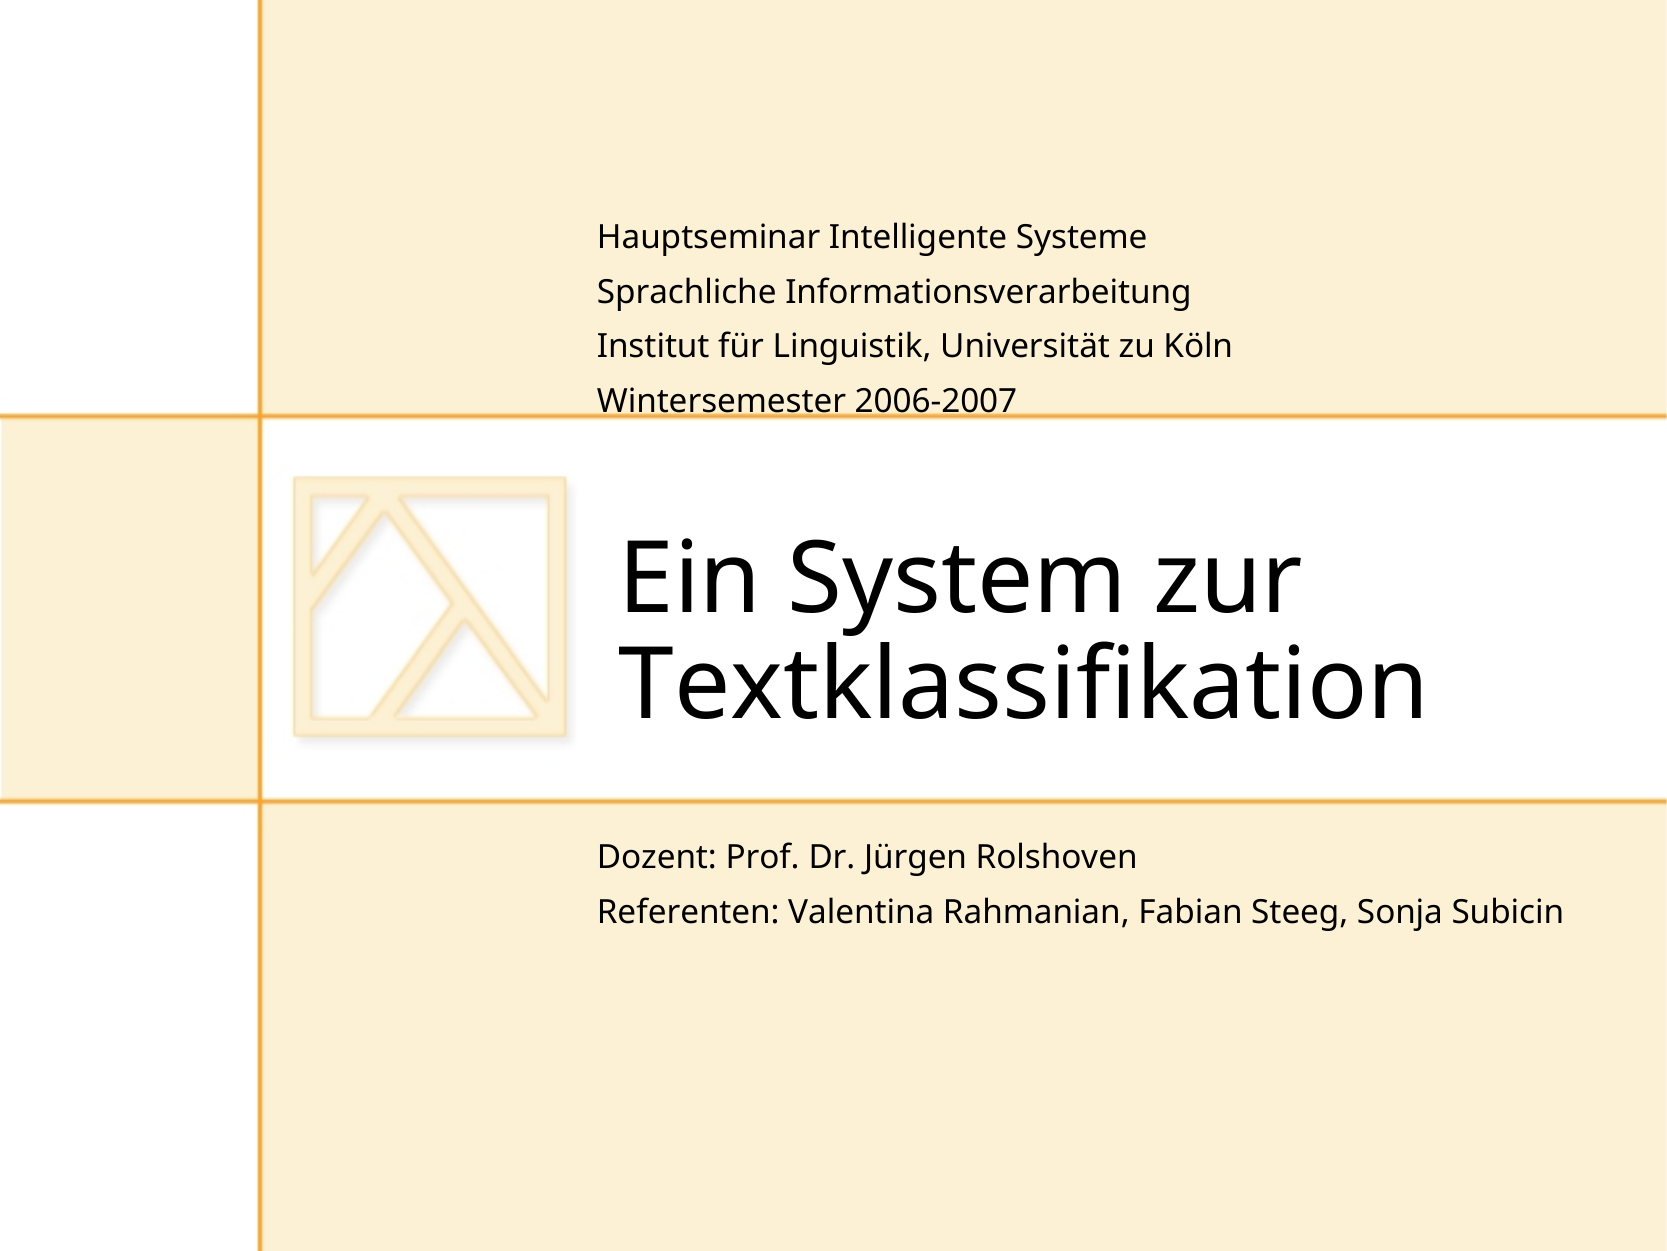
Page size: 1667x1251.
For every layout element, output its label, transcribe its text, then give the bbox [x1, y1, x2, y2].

list Dozent: Prof. Dr. Jürgen Rolshoven Referenten: Valentina Rahmanian, Fabian Steeg, Sonja Subicin [590, 826, 1603, 968]
list Hauptseminar Intelligente Systeme Sprachliche Informationsverarbeitung Institut für Linguistik, Universität zu Köln Wintersemester 2006-2007 [590, 206, 1603, 453]
picture [0, 0, 1667, 1251]
title Ein System zur Textklassifikation [612, 462, 1623, 747]
